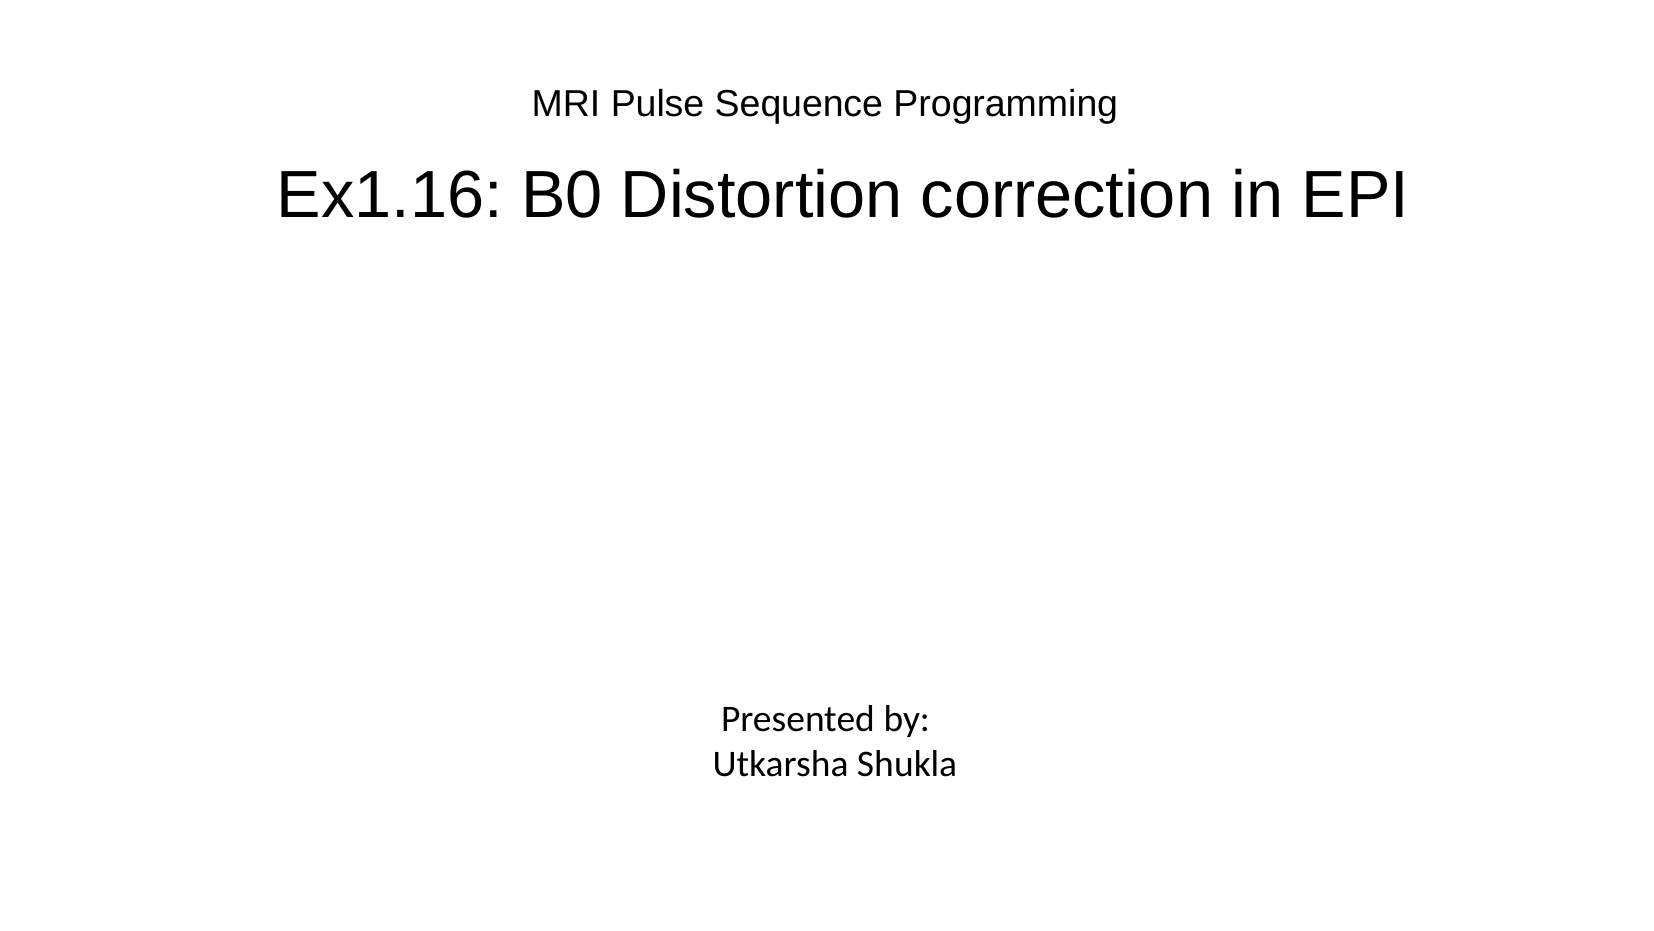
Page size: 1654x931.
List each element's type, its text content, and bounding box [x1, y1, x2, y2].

text_box Ex1.16: B0 Distortion correction in EPI [112, 150, 1576, 263]
text_box MRI Pulse Sequence Programming [225, 75, 1426, 132]
text_box Presented by: Utkarsha Shukla [527, 686, 1199, 793]
